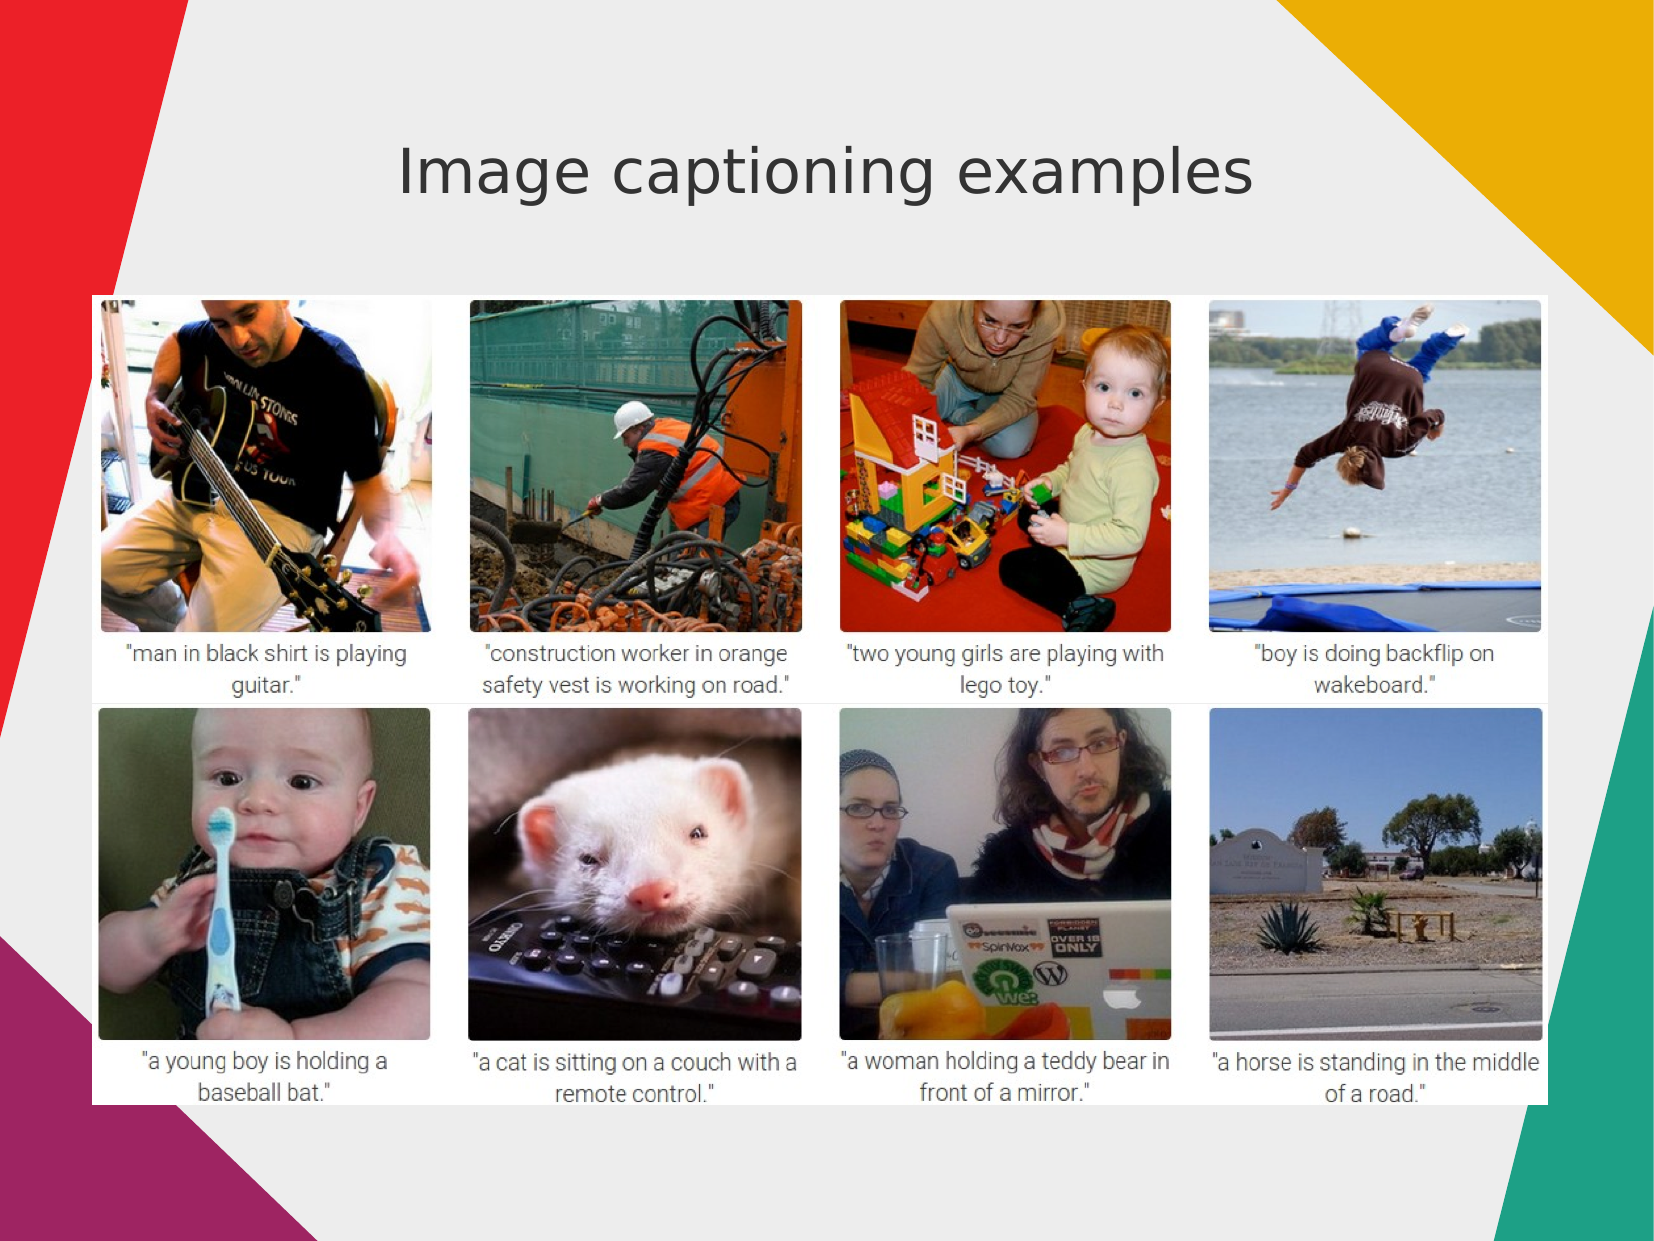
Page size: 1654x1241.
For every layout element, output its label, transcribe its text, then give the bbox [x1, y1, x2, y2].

title Image captioning examples [114, 73, 1539, 271]
picture [92, 295, 1548, 1105]
